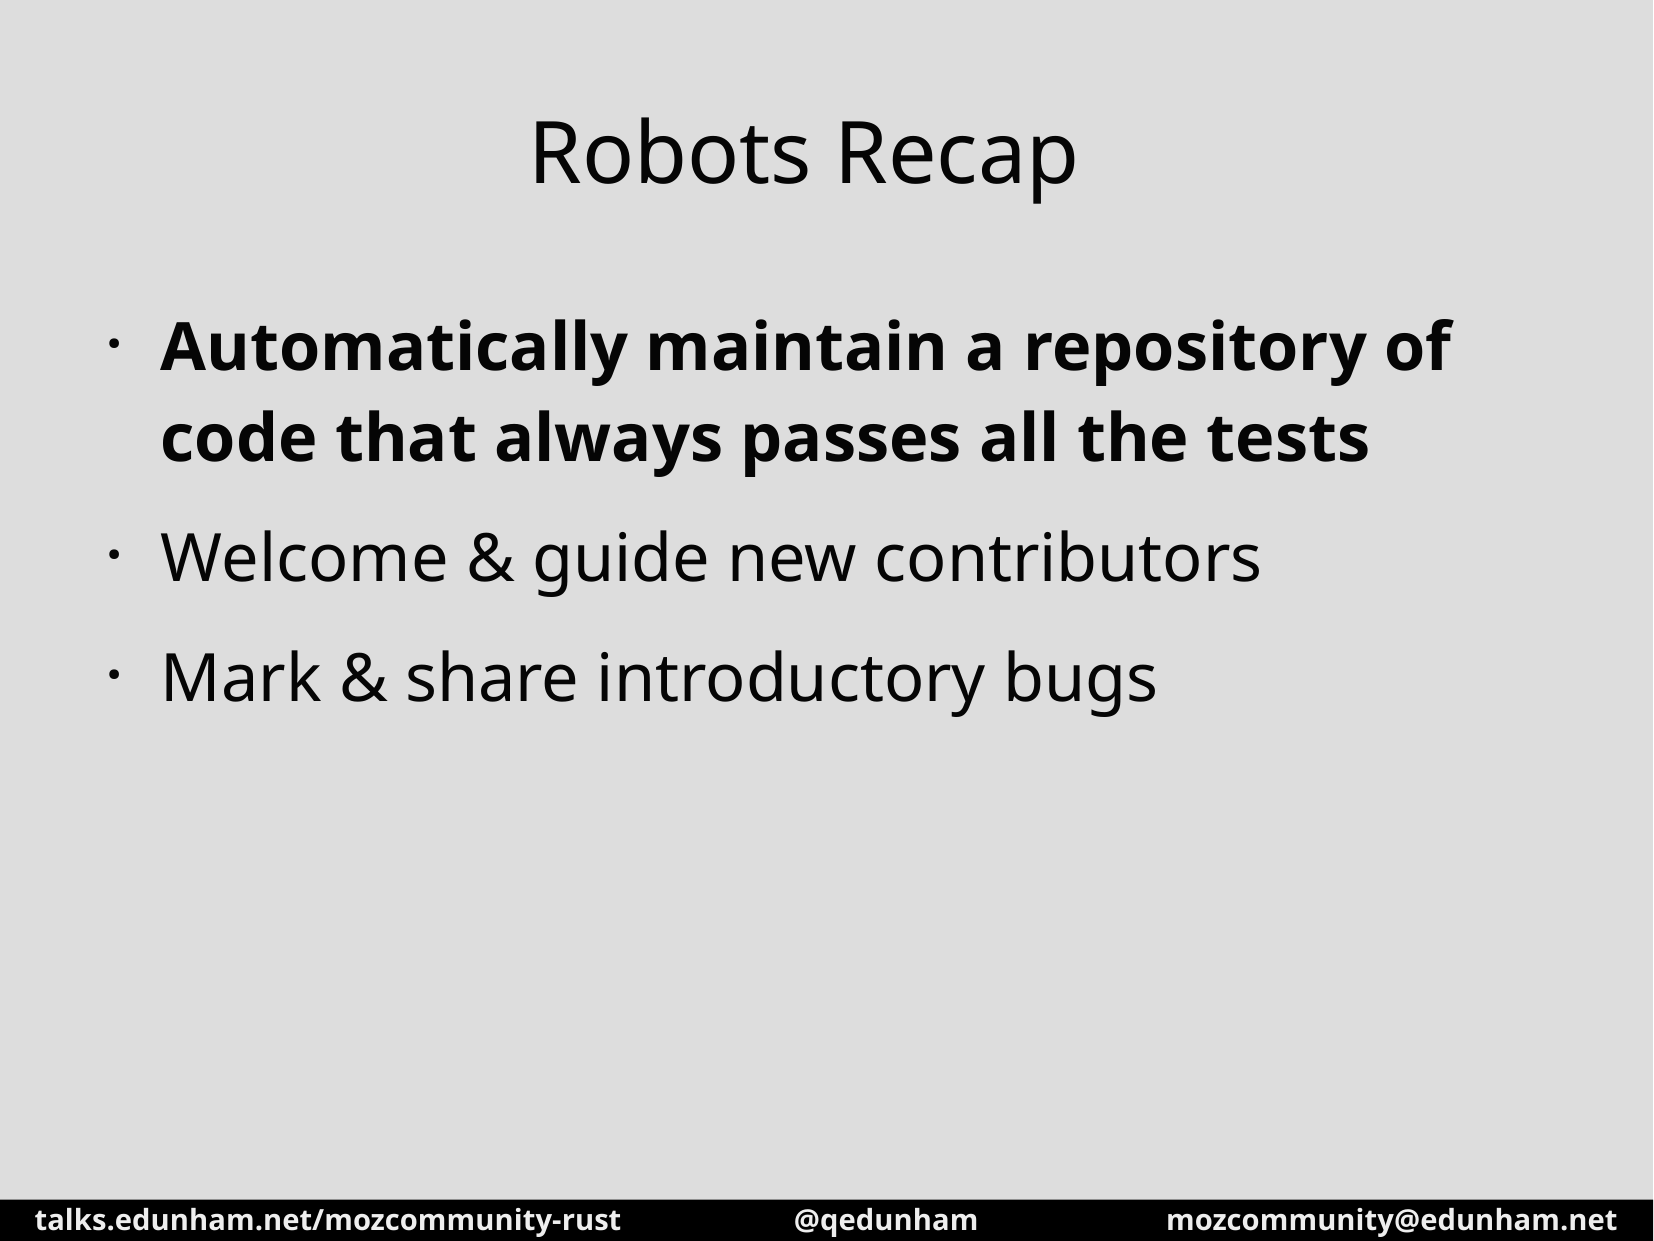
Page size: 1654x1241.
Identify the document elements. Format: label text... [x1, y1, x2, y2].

title Robots Recap [15, 47, 1594, 253]
list Automatically maintain a repository of code that always passes all the tests Welcome & guide new contributors Mark & share introductory bugs [90, 299, 1594, 1019]
